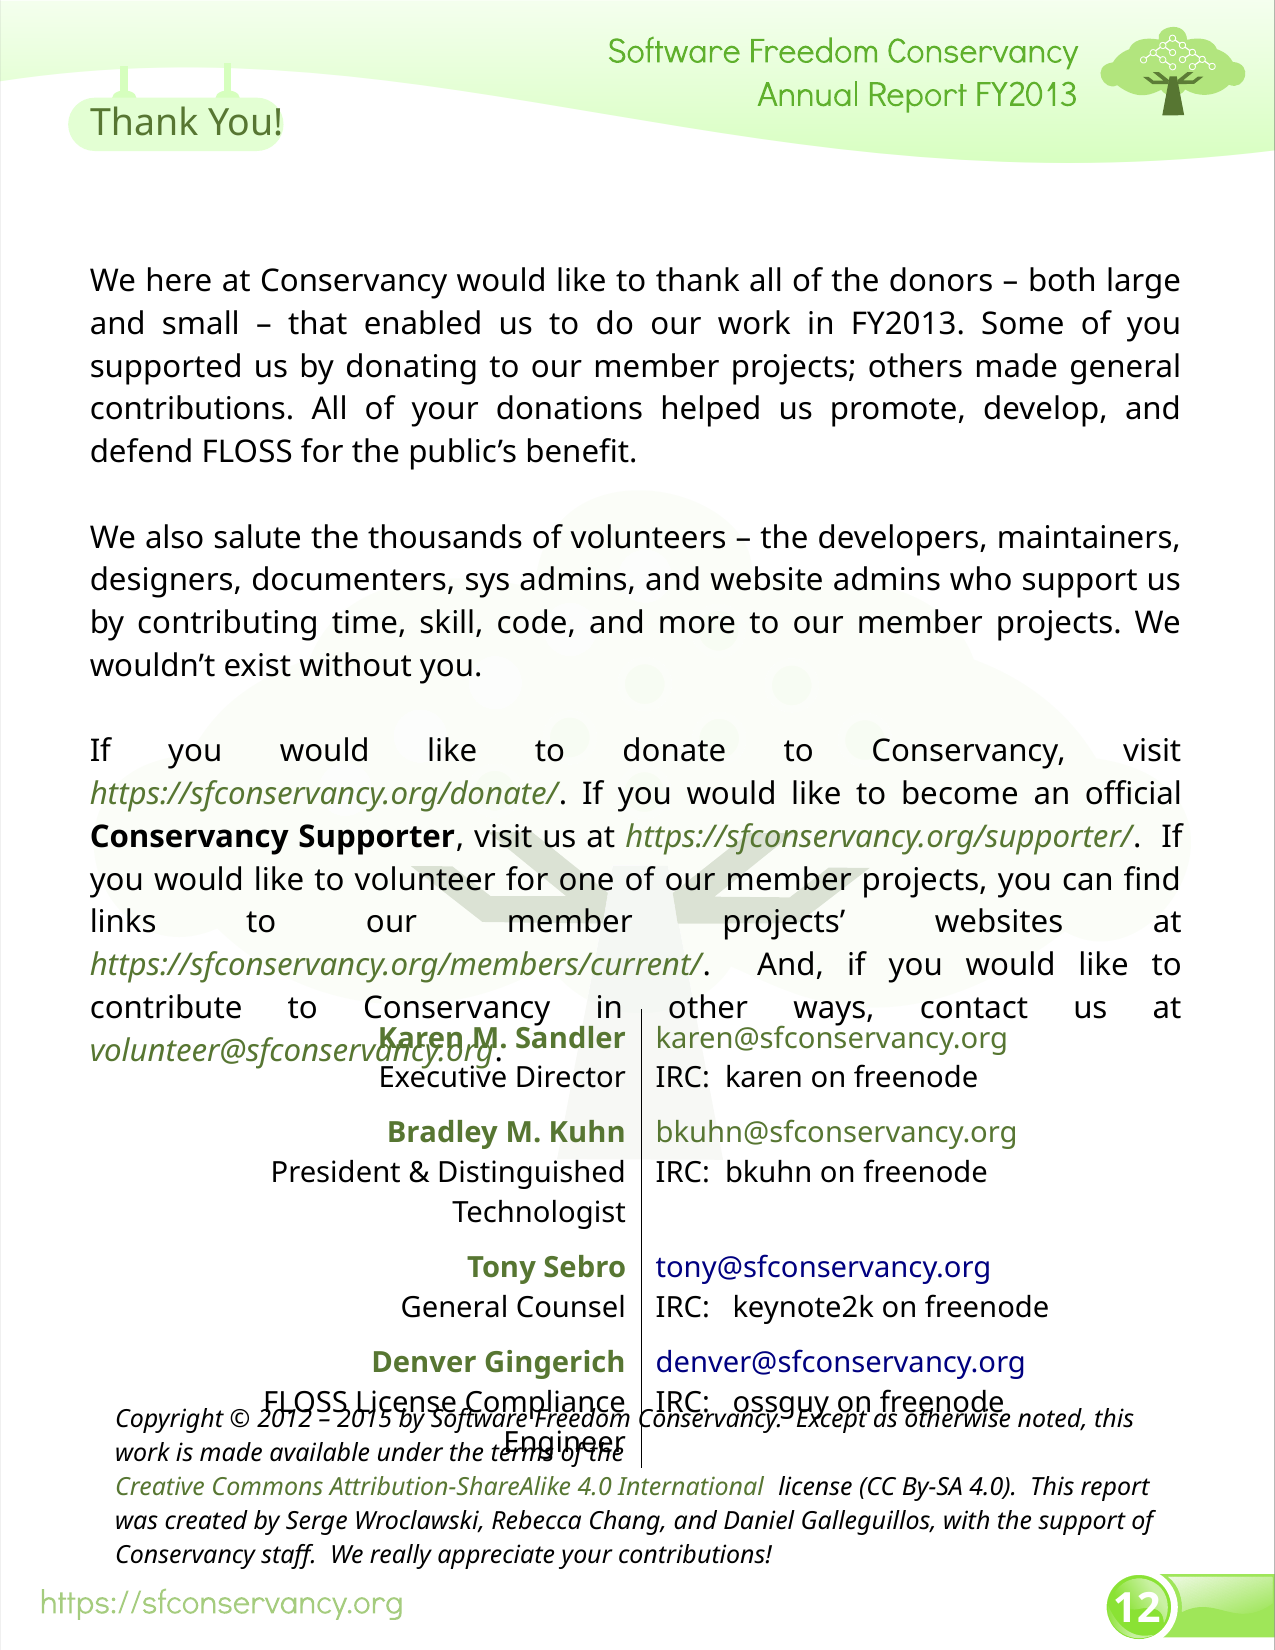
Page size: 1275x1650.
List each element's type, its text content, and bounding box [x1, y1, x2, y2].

table_cell Denver Gingerich FLOSS License Compliance Engineer [136, 1334, 641, 1393]
text_box We here at Conservancy would like to thank all of the donors – both large and small – that enabled us to do our work in FY2013. Some of you supported us by donating to our member projects; others made general contributions. All of your donations helped us promote, develop, and defend FLOSS for the public’s benefit. We also salute the thousands of volunteers – the developers, maintainers, designers, documenters, sys admins, and website admins who support us by contributing time, skill, code, and more to our member projects. We wouldn’t exist without you. If you would like to donate to Conservancy, visit https://sfconservancy.org/donate/. If you would like to become an official Conservancy Supporter, visit us at https://sfconservancy.org/supporter/. If you would like to volunteer for one of our member projects, you can find links to our member projects’ websites at https://sfconservancy.org/members/current/. And, if you would like to contribute to Conservancy in other ways, contact us at volunteer@sfconservancy.org. [75, 207, 1201, 962]
table_cell tony@sfconservancy.org IRC: keynote2k on freenode [642, 1239, 1145, 1334]
table_header karen@sfconservancy.org IRC: karen on freenode [642, 1009, 1145, 1104]
table_cell Tony Sebro General Counsel [136, 1239, 641, 1334]
table_cell Bradley M. Kuhn President & Distinguished Technologist [136, 1104, 641, 1239]
text_box Thank You! [75, 87, 273, 153]
table_cell denver@sfconservancy.org IRC: ossguy on freenode [642, 1334, 1145, 1393]
table_cell bkuhn@sfconservancy.org IRC: bkuhn on freenode [642, 1104, 1145, 1239]
text_box Copyright © 2012 – 2015 by Software Freedom Conservancy. Except as otherwise noted, this work is made available under the terms of the Creative Commons Attribution-ShareAlike 4.0 International license (CC By-SA 4.0). This report was created by Serge Wroclawski, Rebecca Chang, and Daniel Galleguillos, with the support of Conservancy staff. We really appreciate your contributions! [100, 1393, 1186, 1574]
table_header Karen M. Sandler Executive Director [136, 1009, 641, 1104]
